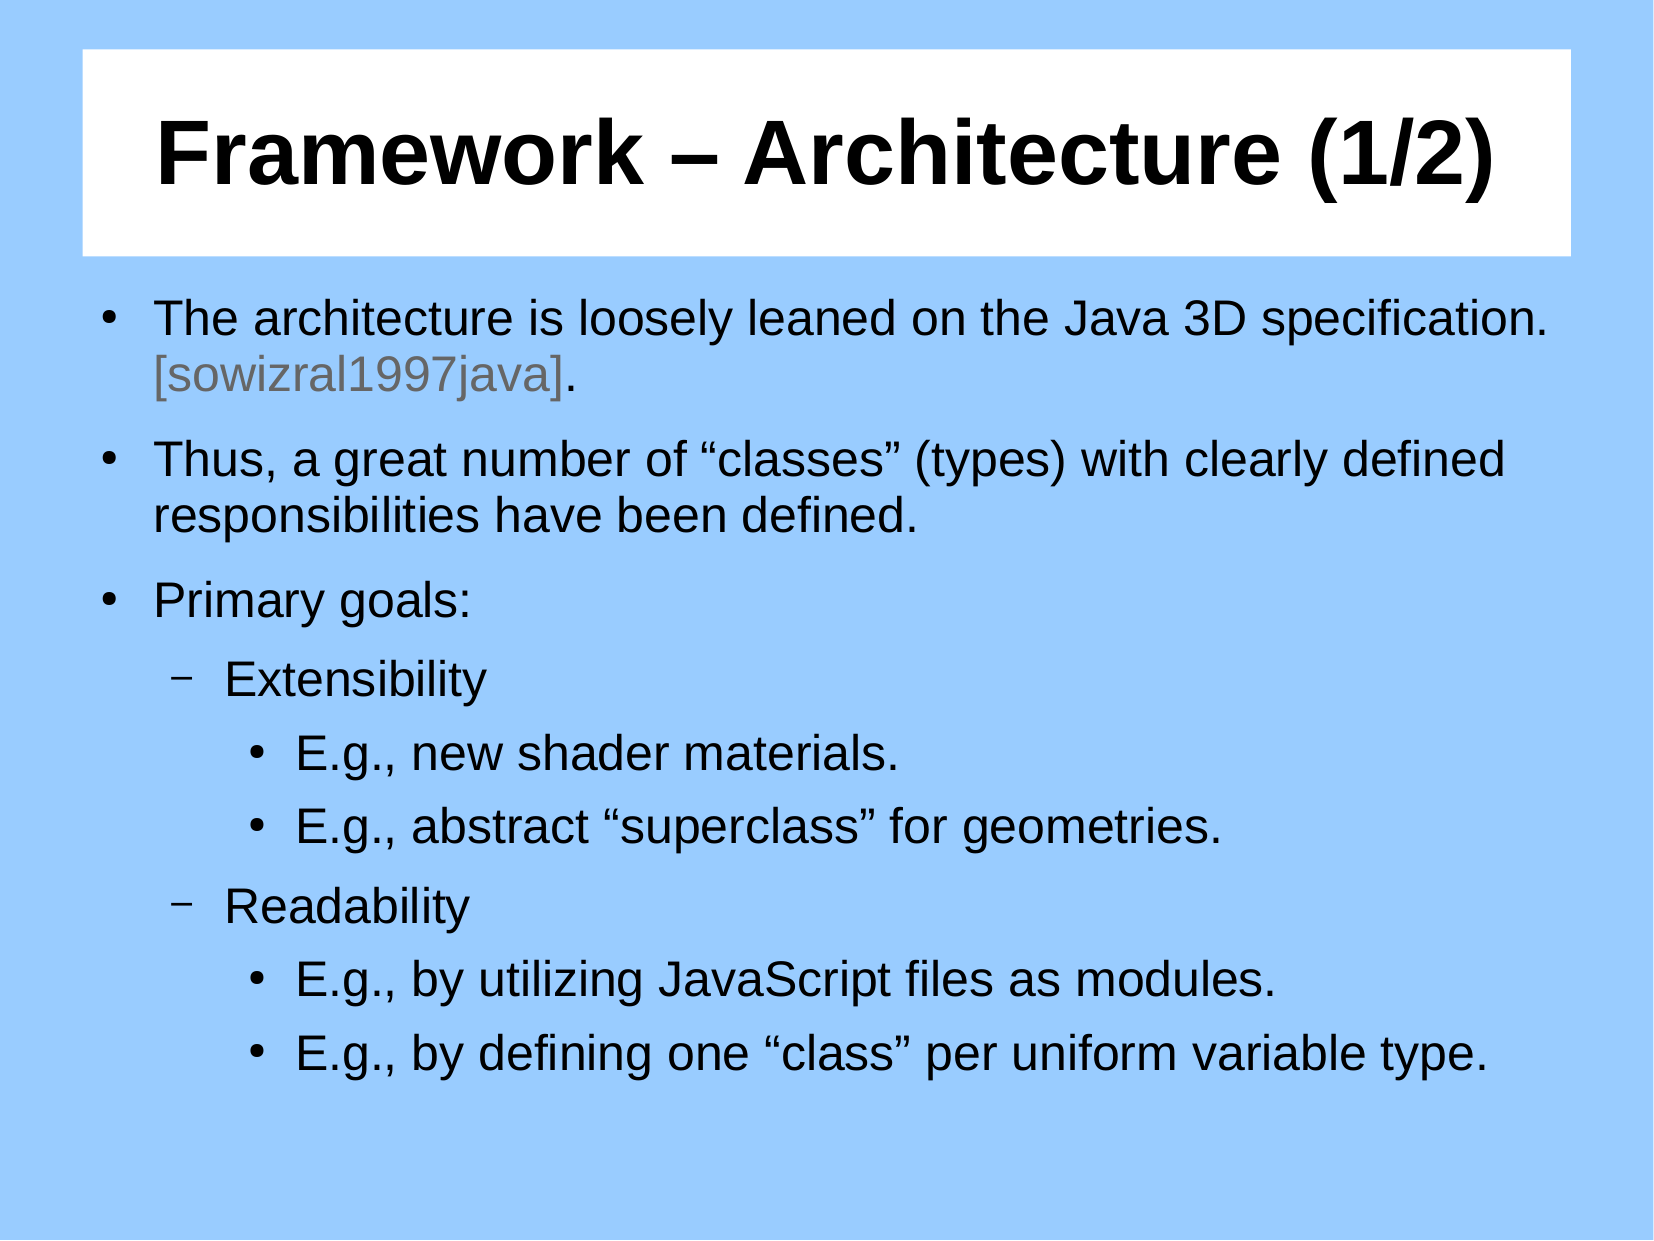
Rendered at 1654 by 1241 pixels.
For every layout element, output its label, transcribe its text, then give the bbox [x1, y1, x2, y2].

title Framework – Architecture (1/2) [82, 49, 1571, 257]
list The architecture is loosely leaned on the Java 3D specification. [sowizral1997java]. Thus, a great number of “classes” (types) with clearly defined responsibilities have been defined. Primary goals: Extensibility E.g., new shader materials. E.g., abstract “superclass” for geometries. Readability E.g., by utilizing JavaScript files as modules. E.g., by defining one “class” per uniform variable type. [82, 290, 1571, 1170]
